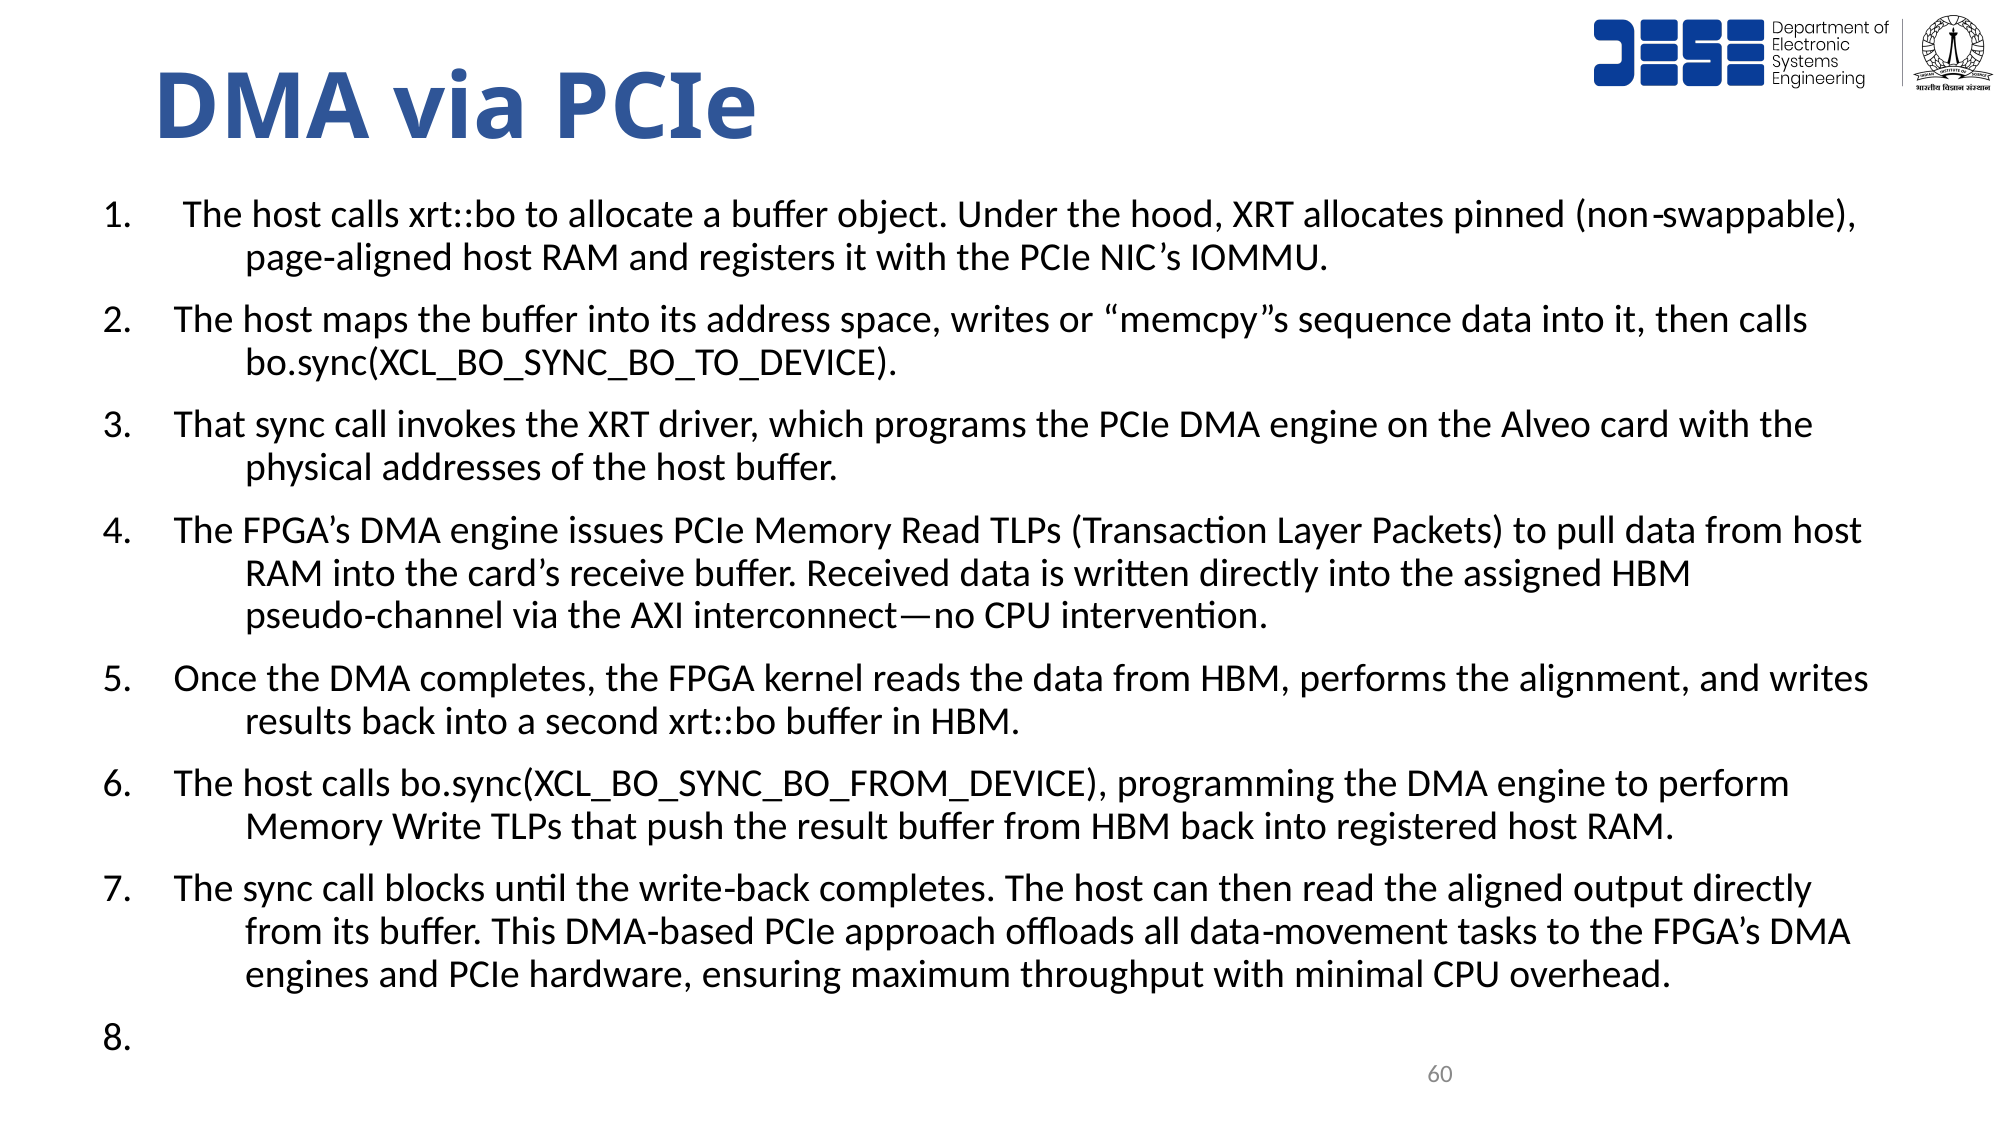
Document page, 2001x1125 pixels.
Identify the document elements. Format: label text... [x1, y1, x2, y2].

title DMA via PCIe [137, 0, 1863, 185]
text_box [1412, 1042, 1863, 1103]
list The host calls xrt::bo to allocate a buffer object. Under the hood, XRT allocates pinned (non‑swappable), page‐aligned host RAM and registers it with the PCIe NIC’s IOMMU. The host maps the buffer into its address space, writes or “memcpy”s sequence data into it, then calls bo.sync(XCL_BO_SYNC_BO_TO_DEVICE). That sync call invokes the XRT driver, which programs the PCIe DMA engine on the Alveo card with the physical addresses of the host buffer. The FPGA’s DMA engine issues PCIe Memory Read TLPs (Transaction Layer Packets) to pull data from host RAM into the card’s receive buffer. Received data is written directly into the assigned HBM pseudo‑channel via the AXI interconnect—no CPU intervention. Once the DMA completes, the FPGA kernel reads the data from HBM, performs the alignment, and writes results back into a second xrt::bo buffer in HBM. The host calls bo.sync(XCL_BO_SYNC_BO_FROM_DEVICE), programming the DMA engine to perform Memory Write TLPs that push the result buffer from HBM back into registered host RAM. The sync call blocks until the write‐back completes. The host can then read the aligned output directly from its buffer. This DMA‐based PCIe approach offloads all data‐movement tasks to the FPGA’s DMA engines and PCIe hardware, ensuring maximum throughput with minimal CPU overhead. [87, 185, 1915, 1007]
